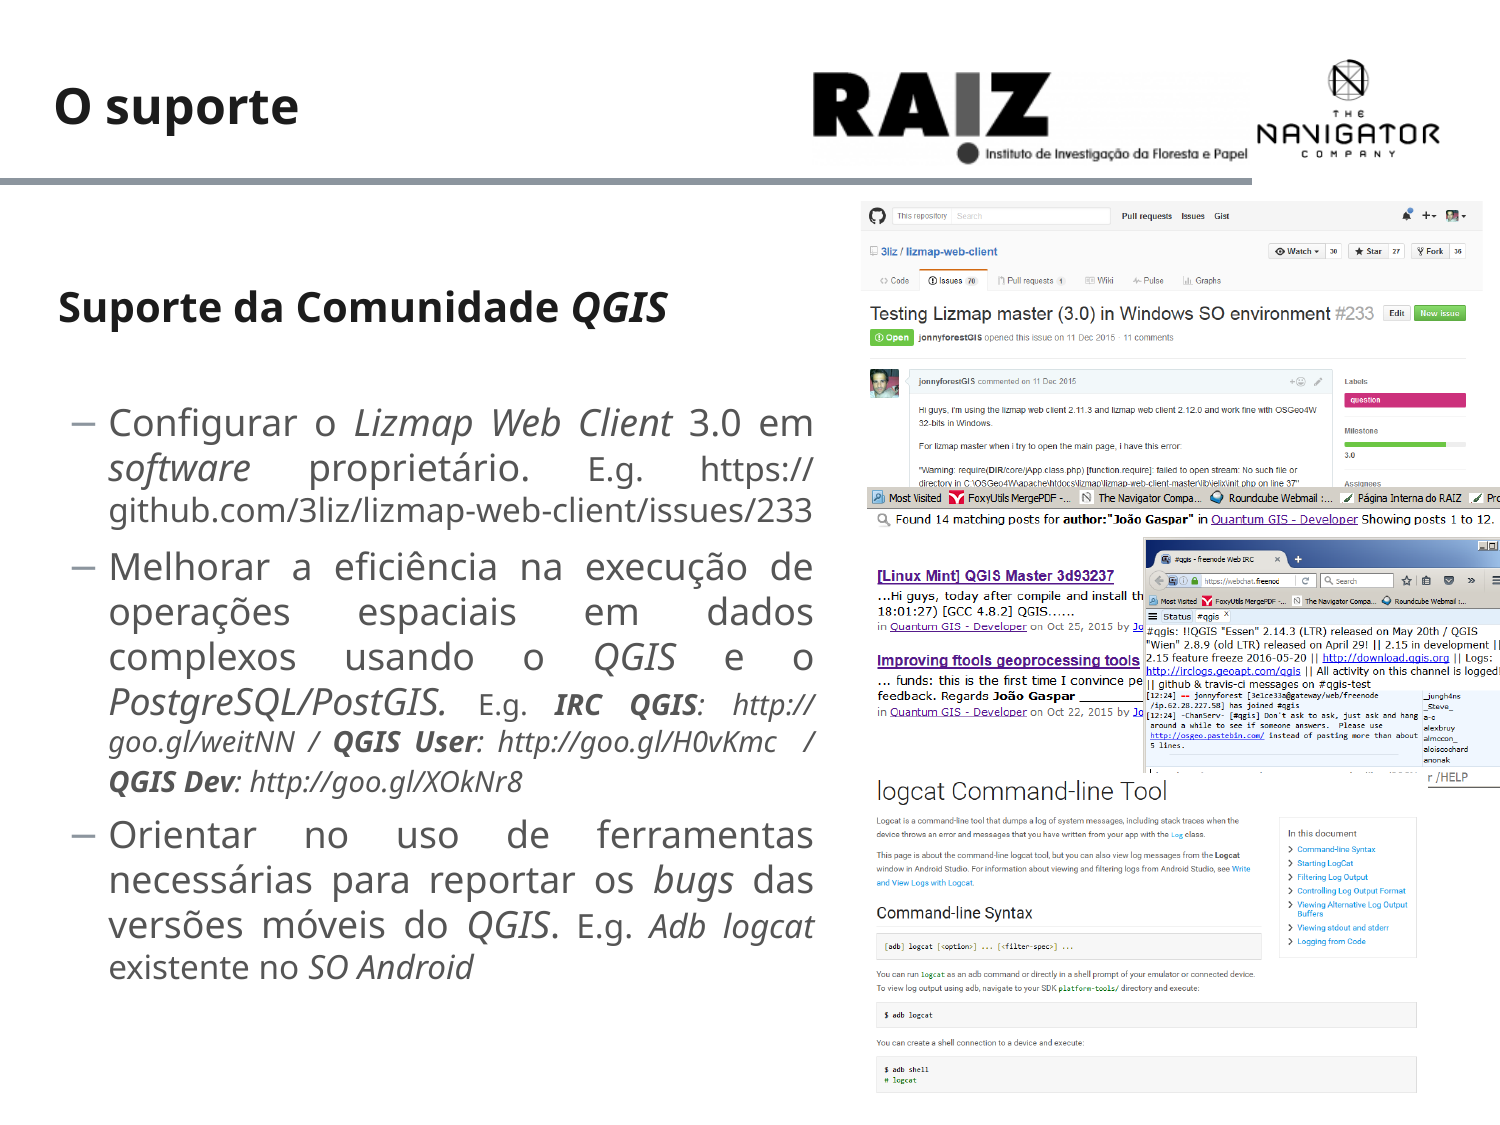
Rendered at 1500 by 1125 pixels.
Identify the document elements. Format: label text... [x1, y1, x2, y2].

picture [812, 40, 1467, 177]
picture [860, 201, 1500, 1097]
list Suporte da Comunidade QGIS Configurar o Lizmap Web Client 3.0 em software proprietário. E.g. https://github.com/3liz/lizmap-web-client/issues/233 Melhorar a eficiência na execução de operações espaciais em dados complexos usando o QGIS e o PostgreSQL/PostGIS. E.g. IRC QGIS: http://goo.gl/weitNN / QGIS User: http://goo.gl/H0vKmc / QGIS Dev: http://goo.gl/XOkNr8 Orientar no uso de ferramentas necessárias para reportar os bugs das versões móveis do QGIS. E.g. Adb logcat existente no SO Android [46, 275, 819, 1095]
title O suporte [41, 41, 1247, 177]
